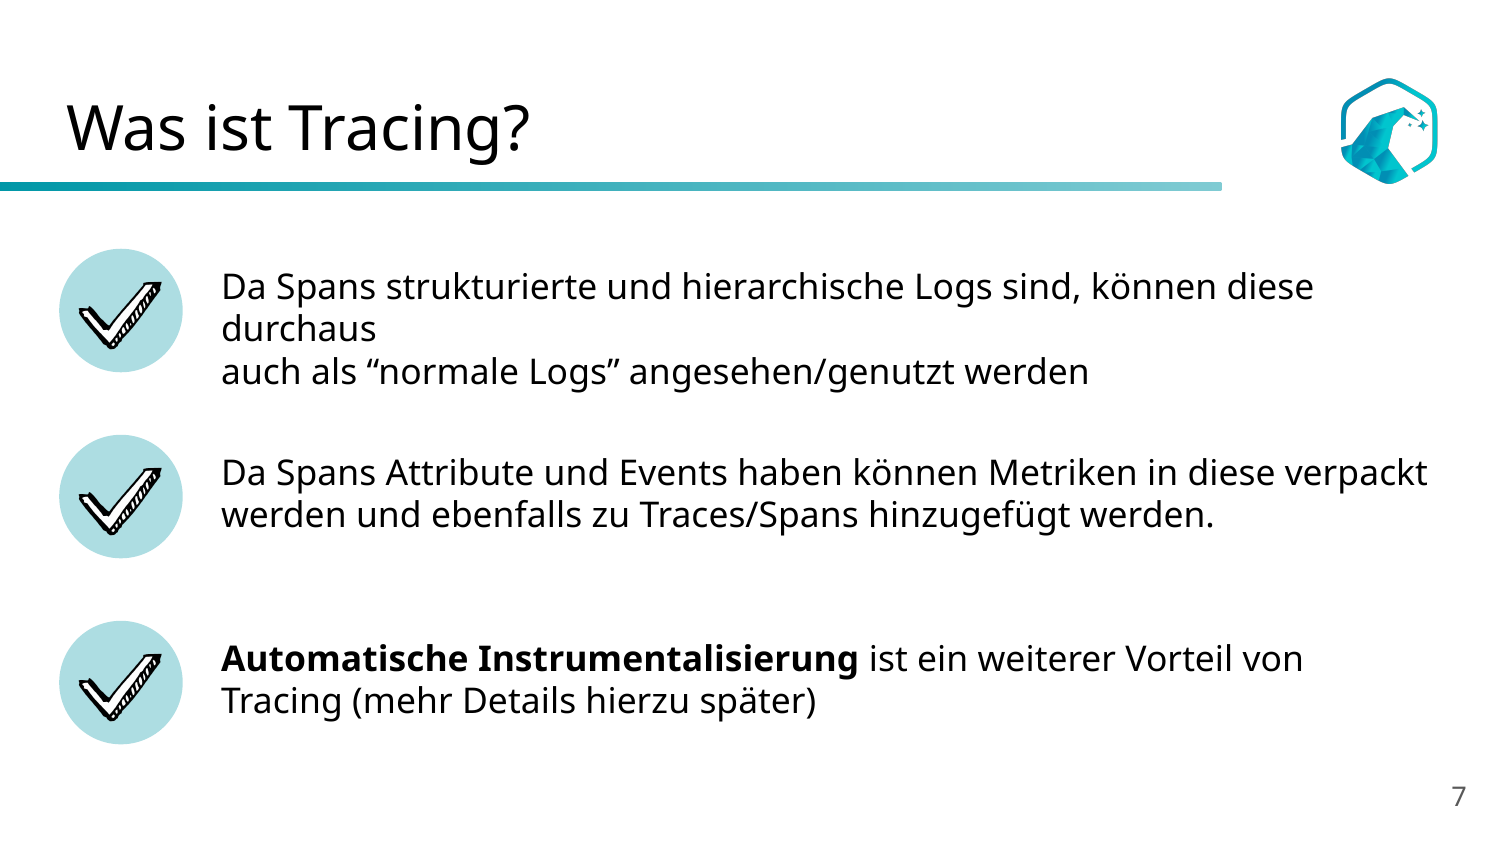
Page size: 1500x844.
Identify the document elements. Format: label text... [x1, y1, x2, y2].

picture [77, 281, 165, 351]
title Was ist Tracing? [51, 72, 1449, 167]
picture [77, 467, 165, 537]
text_box Automatische Instrumentalisierung ist ein weiterer Vorteil von Tracing (mehr Details hierzu später) [206, 620, 1394, 737]
text_box [59, 620, 183, 745]
text_box [59, 248, 183, 373]
picture [77, 653, 165, 723]
text_box Da Spans Attribute und Events haben können Metriken in diese verpackt werden und ebenfalls zu Traces/Spans hinzugefügt werden. [206, 434, 1500, 551]
text_box Da Spans strukturierte und hierarchische Logs sind, können diese durchaus auch als “normale Logs” angesehen/genutzt werden [206, 248, 1466, 407]
text_box [59, 434, 183, 559]
slide_number <number> [1391, 764, 1482, 829]
picture [1330, 167, 1449, 188]
